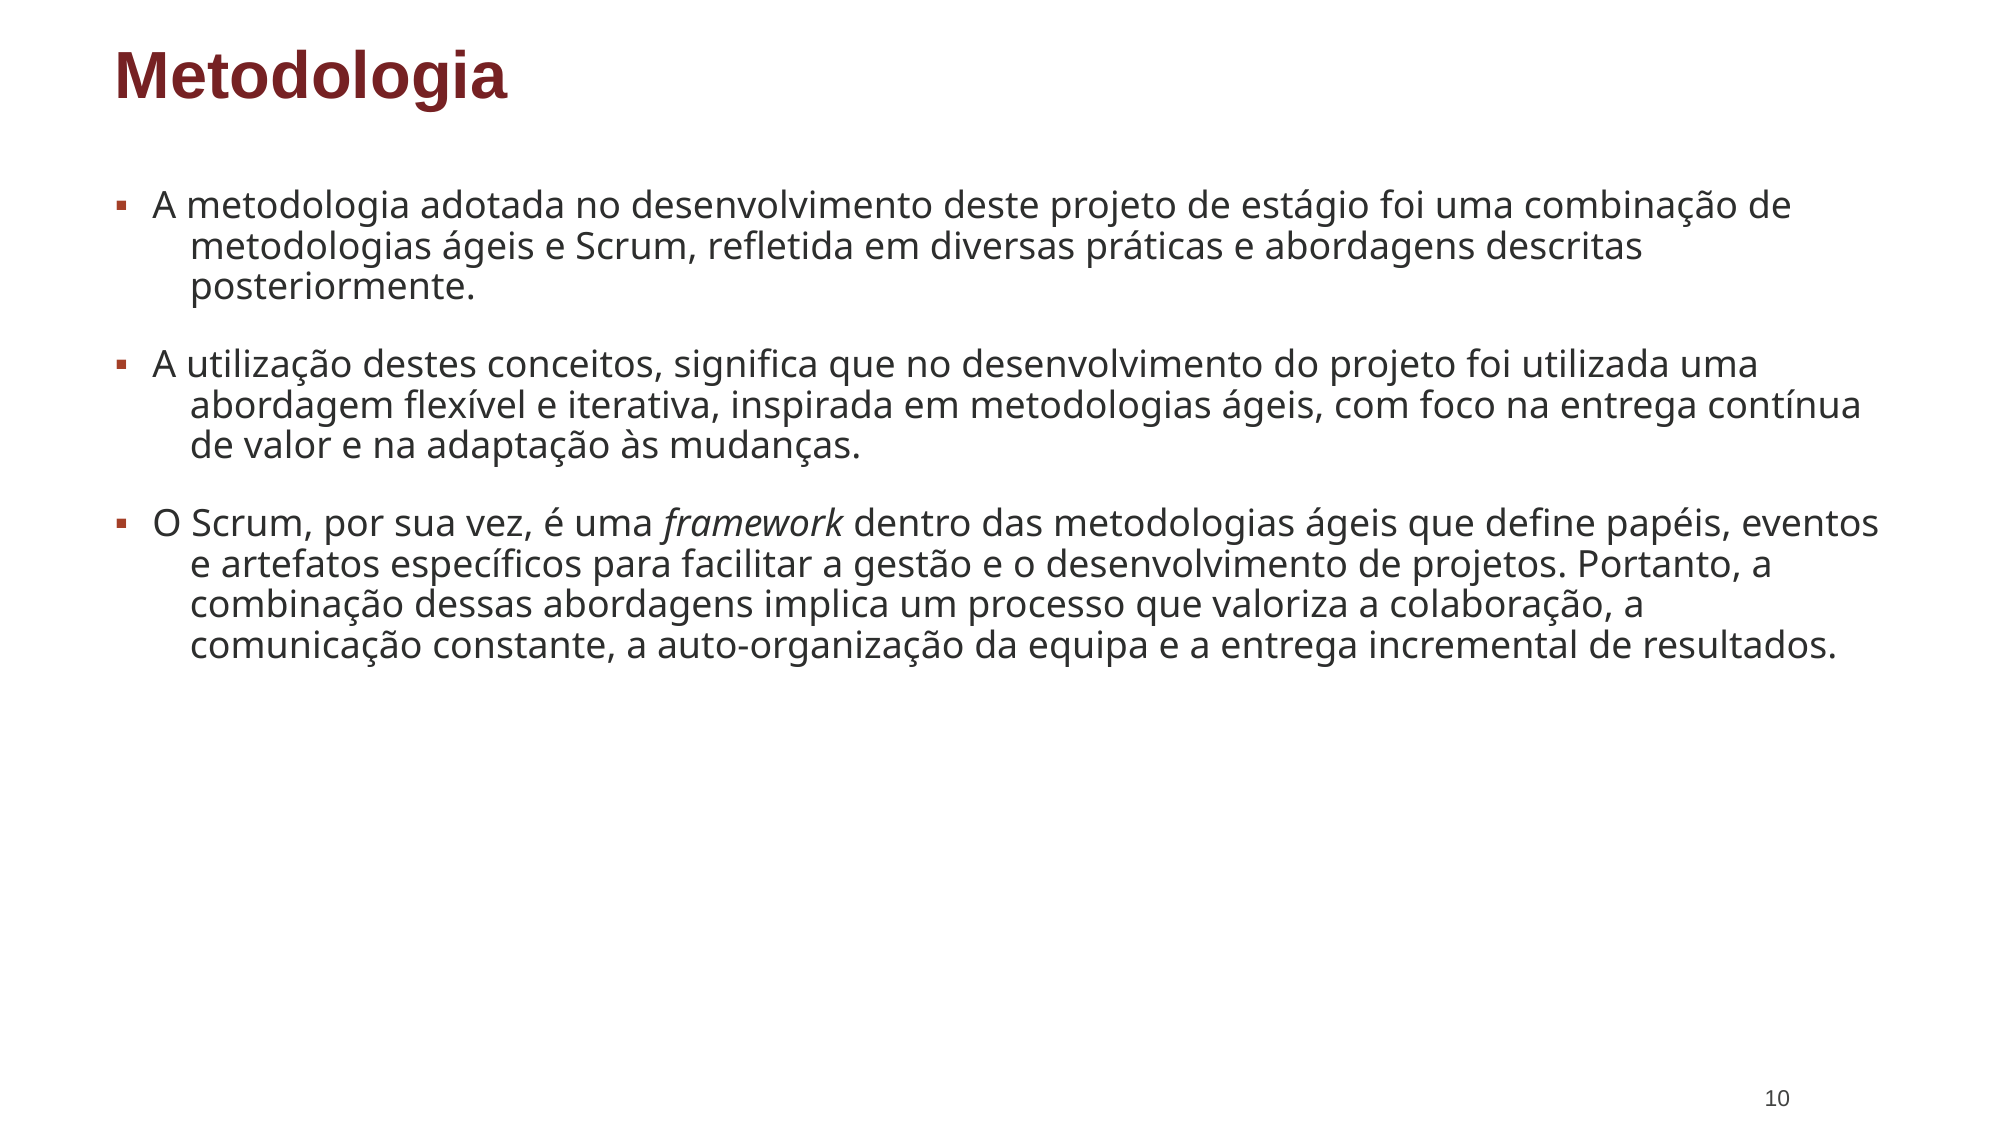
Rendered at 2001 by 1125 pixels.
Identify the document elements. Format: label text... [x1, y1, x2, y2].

list A metodologia adotada no desenvolvimento deste projeto de estágio foi uma combinação de metodologias ágeis e Scrum, refletida em diversas práticas e abordagens descritas posteriormente. A utilização destes conceitos, significa que no desenvolvimento do projeto foi utilizada uma abordagem flexível e iterativa, inspirada em metodologias ágeis, com foco na entrega contínua de valor e na adaptação às mudanças. O Scrum, por sua vez, é uma framework dentro das metodologias ágeis que define papéis, eventos e artefatos específicos para facilitar a gestão e o desenvolvimento de projetos. Portanto, a combinação dessas abordagens implica um processo que valoriza a colaboração, a comunicação constante, a auto-organização da equipa e a entrega incremental de resultados. [99, 179, 1901, 1032]
title Metodologia [99, 1, 1901, 121]
text_box [1749, 1075, 1901, 1113]
